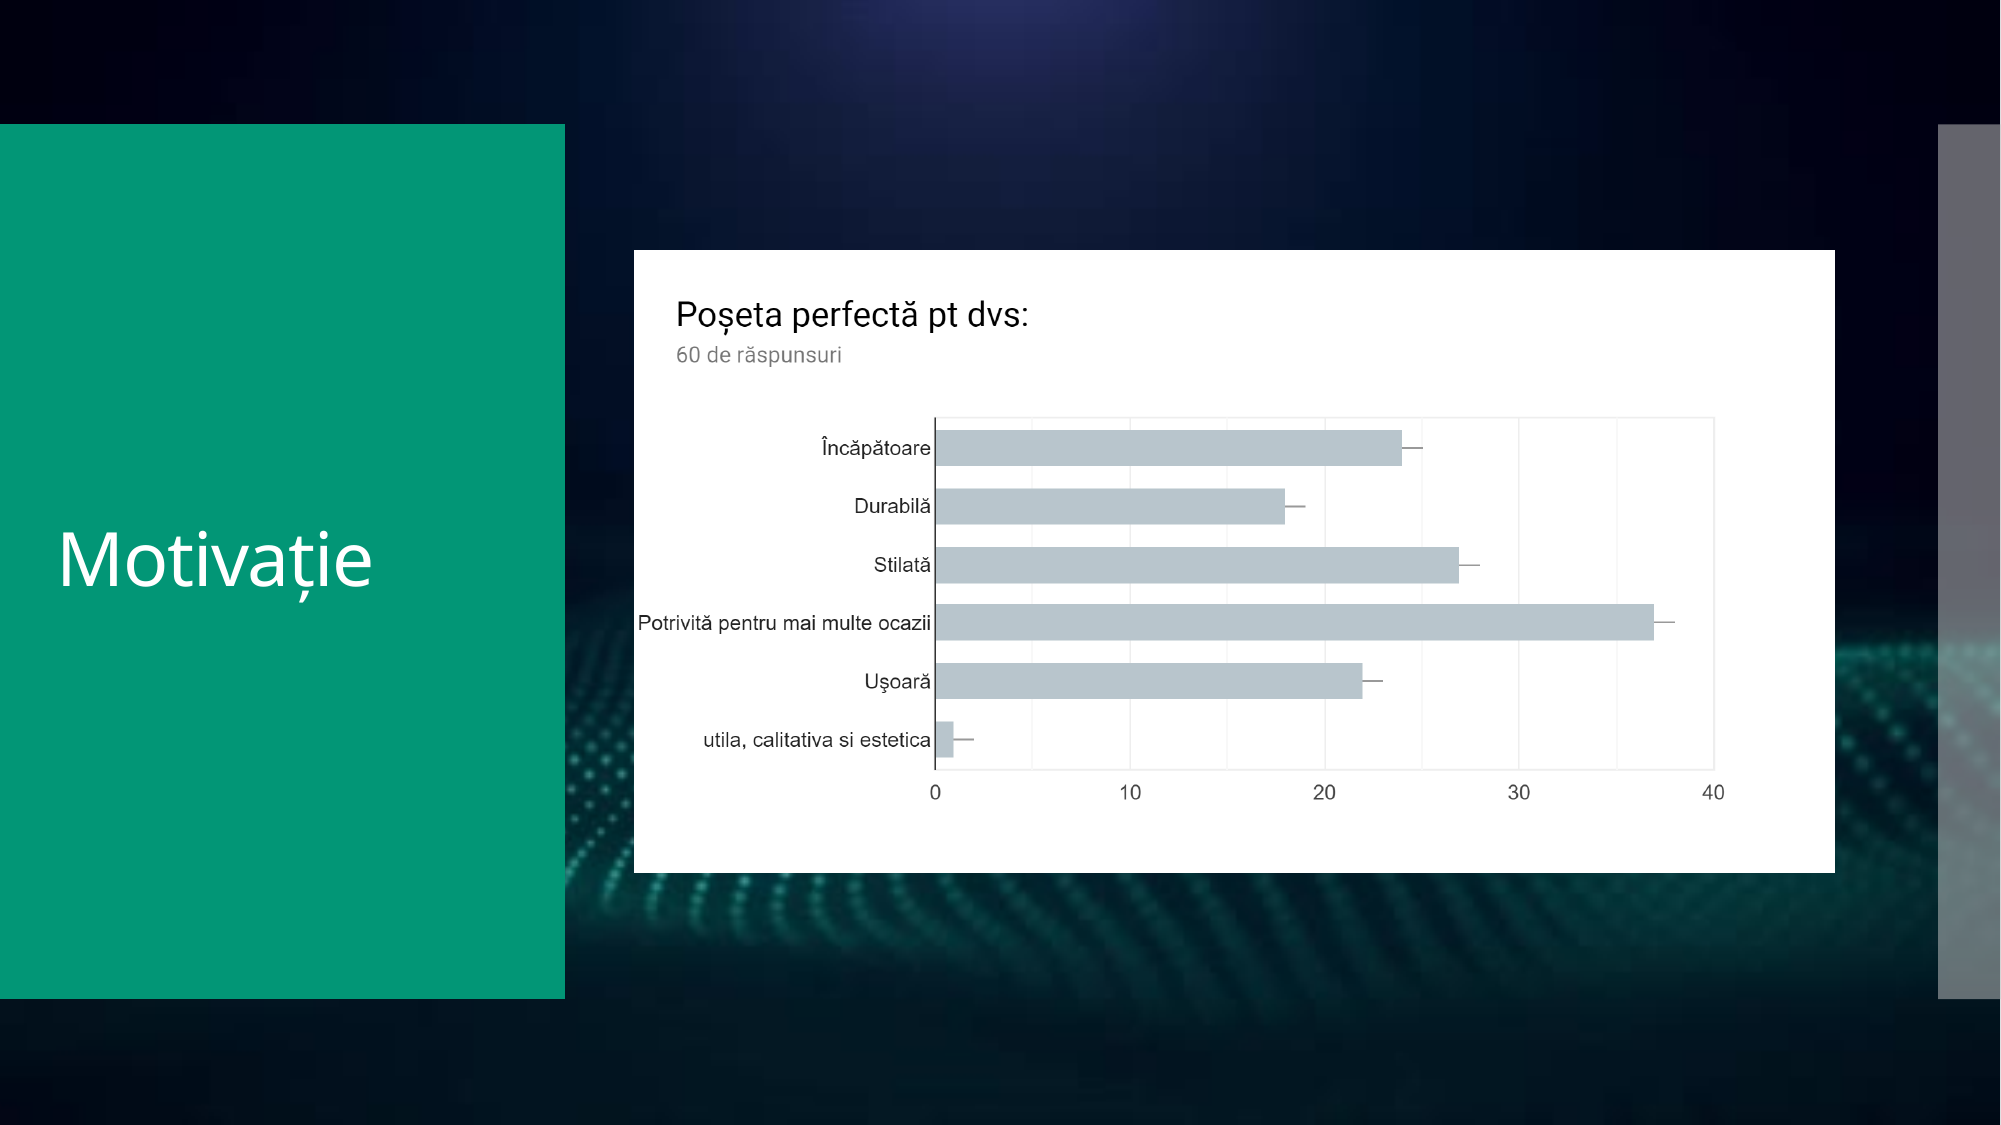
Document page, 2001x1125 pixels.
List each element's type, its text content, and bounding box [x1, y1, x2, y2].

picture [634, 250, 1835, 873]
title Motivaţie [41, 184, 526, 940]
